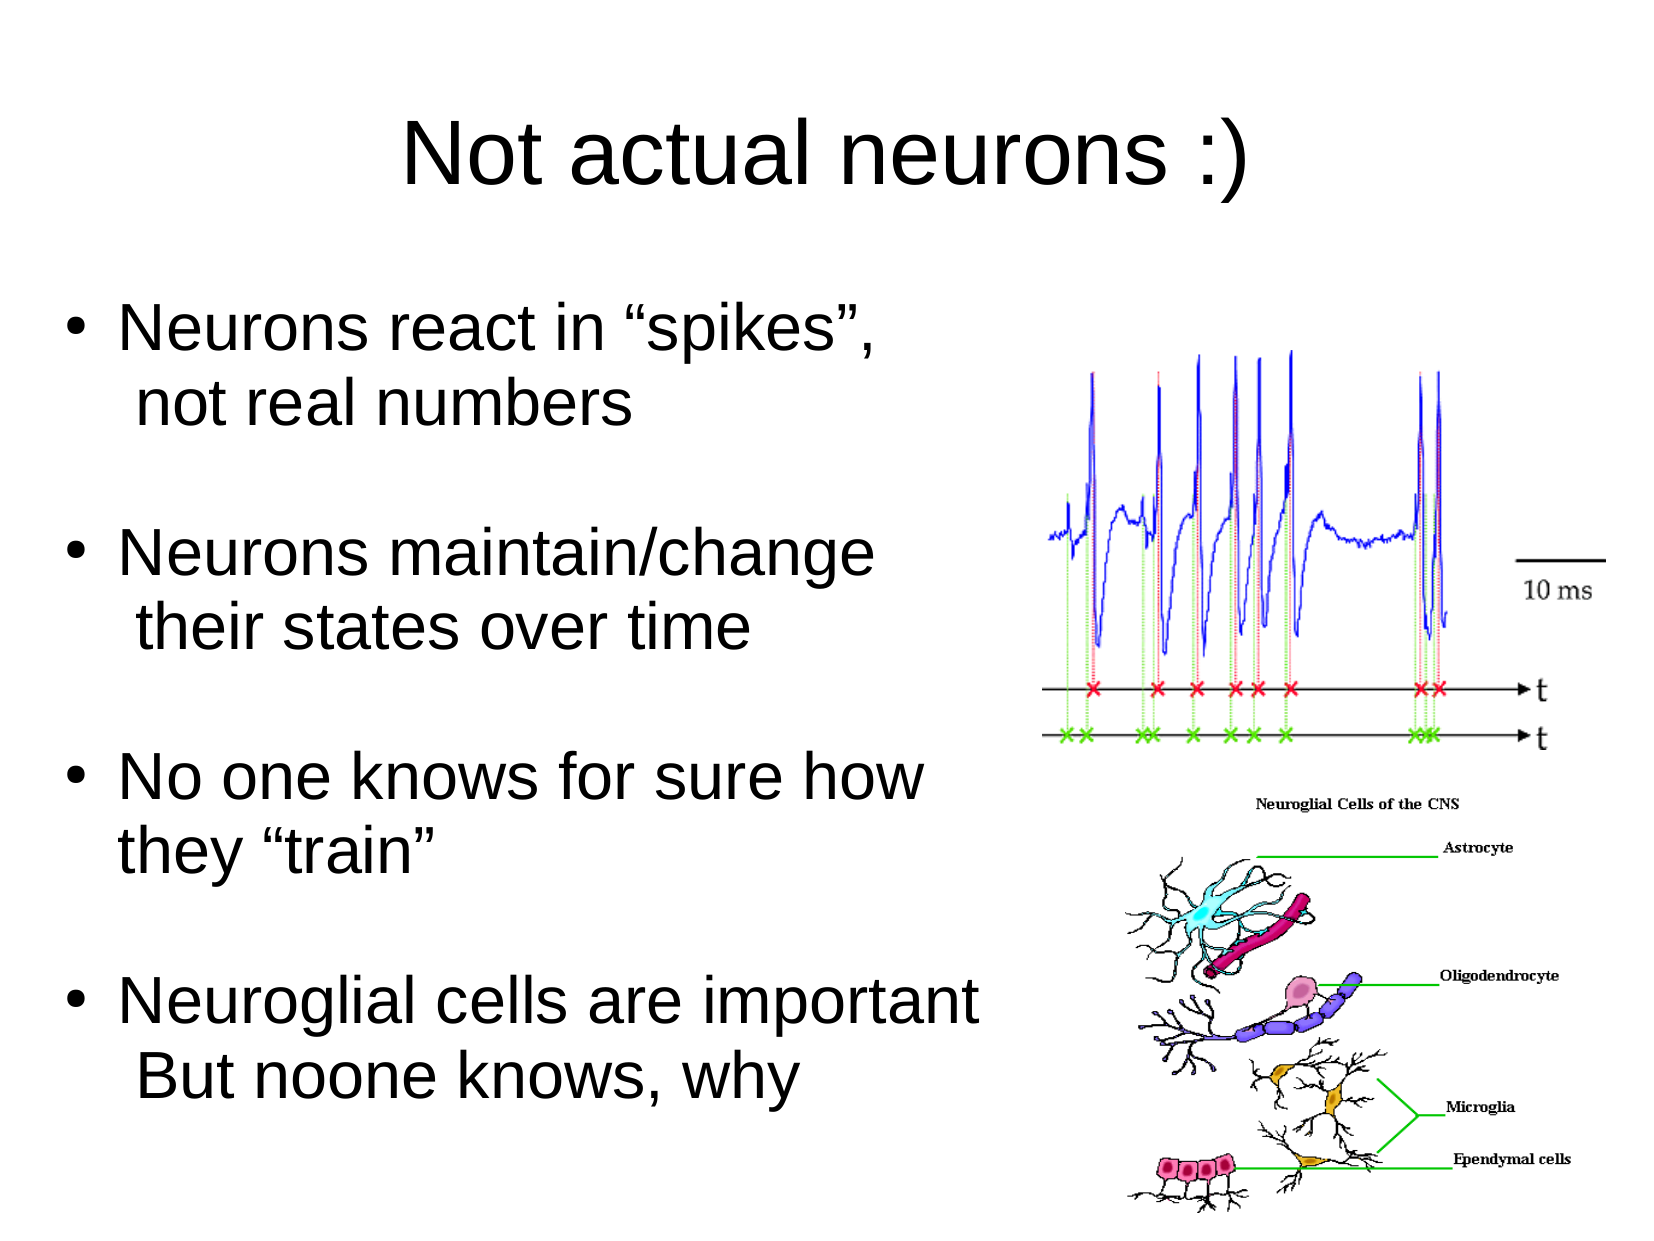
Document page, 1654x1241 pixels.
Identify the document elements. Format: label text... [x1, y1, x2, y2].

title Not actual neurons :) [82, 49, 1571, 257]
picture [1125, 794, 1572, 1213]
text_box Neurons react in “spikes”, not real numbers Neurons maintain/change their states over time No one knows for sure how they “train” Neuroglial cells are important But noone knows, why [64, 290, 1486, 1113]
picture [1042, 350, 1606, 751]
